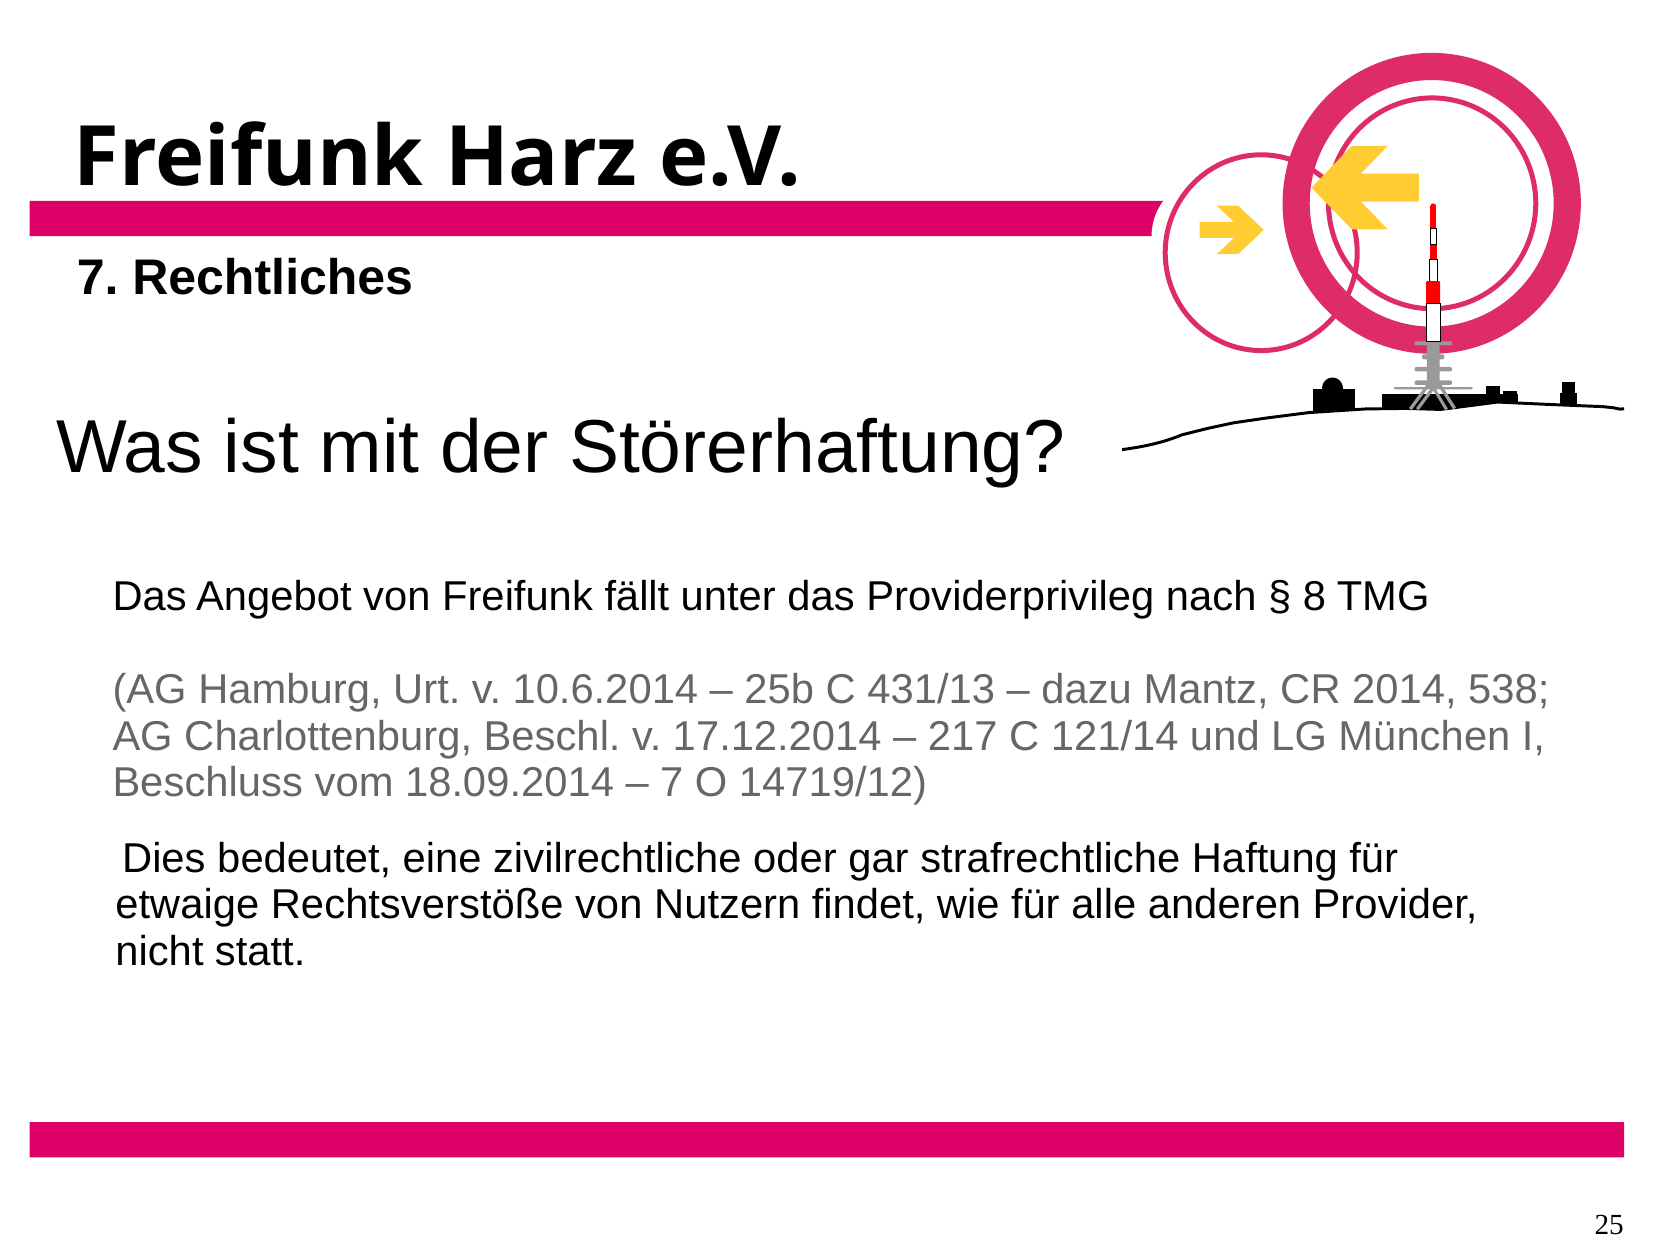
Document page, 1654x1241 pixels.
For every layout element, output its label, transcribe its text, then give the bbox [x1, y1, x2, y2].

list Das Angebot von Freifunk fällt unter das Providerprivileg nach § 8 TMG (AG Hamburg, Urt. v. 10.6.2014 – 25b C 431/13 – dazu Mantz, CR 2014, 538; AG Charlottenburg, Beschl. v. 17.12.2014 – 217 C 121/14 und LG München I, Beschluss vom 18.09.2014 – 7 O 14719/12) Dies bedeutet, eine zivilrechtliche oder gar strafrechtliche Haftung für etwaige Rechtsverstöße von Nutzern findet, wie für alle anderen Provider, nicht statt. [41, 572, 1595, 1123]
text_box 7. Rechtliches [76, 218, 697, 337]
title Was ist mit der Störerhaftung? [0, 390, 1341, 502]
